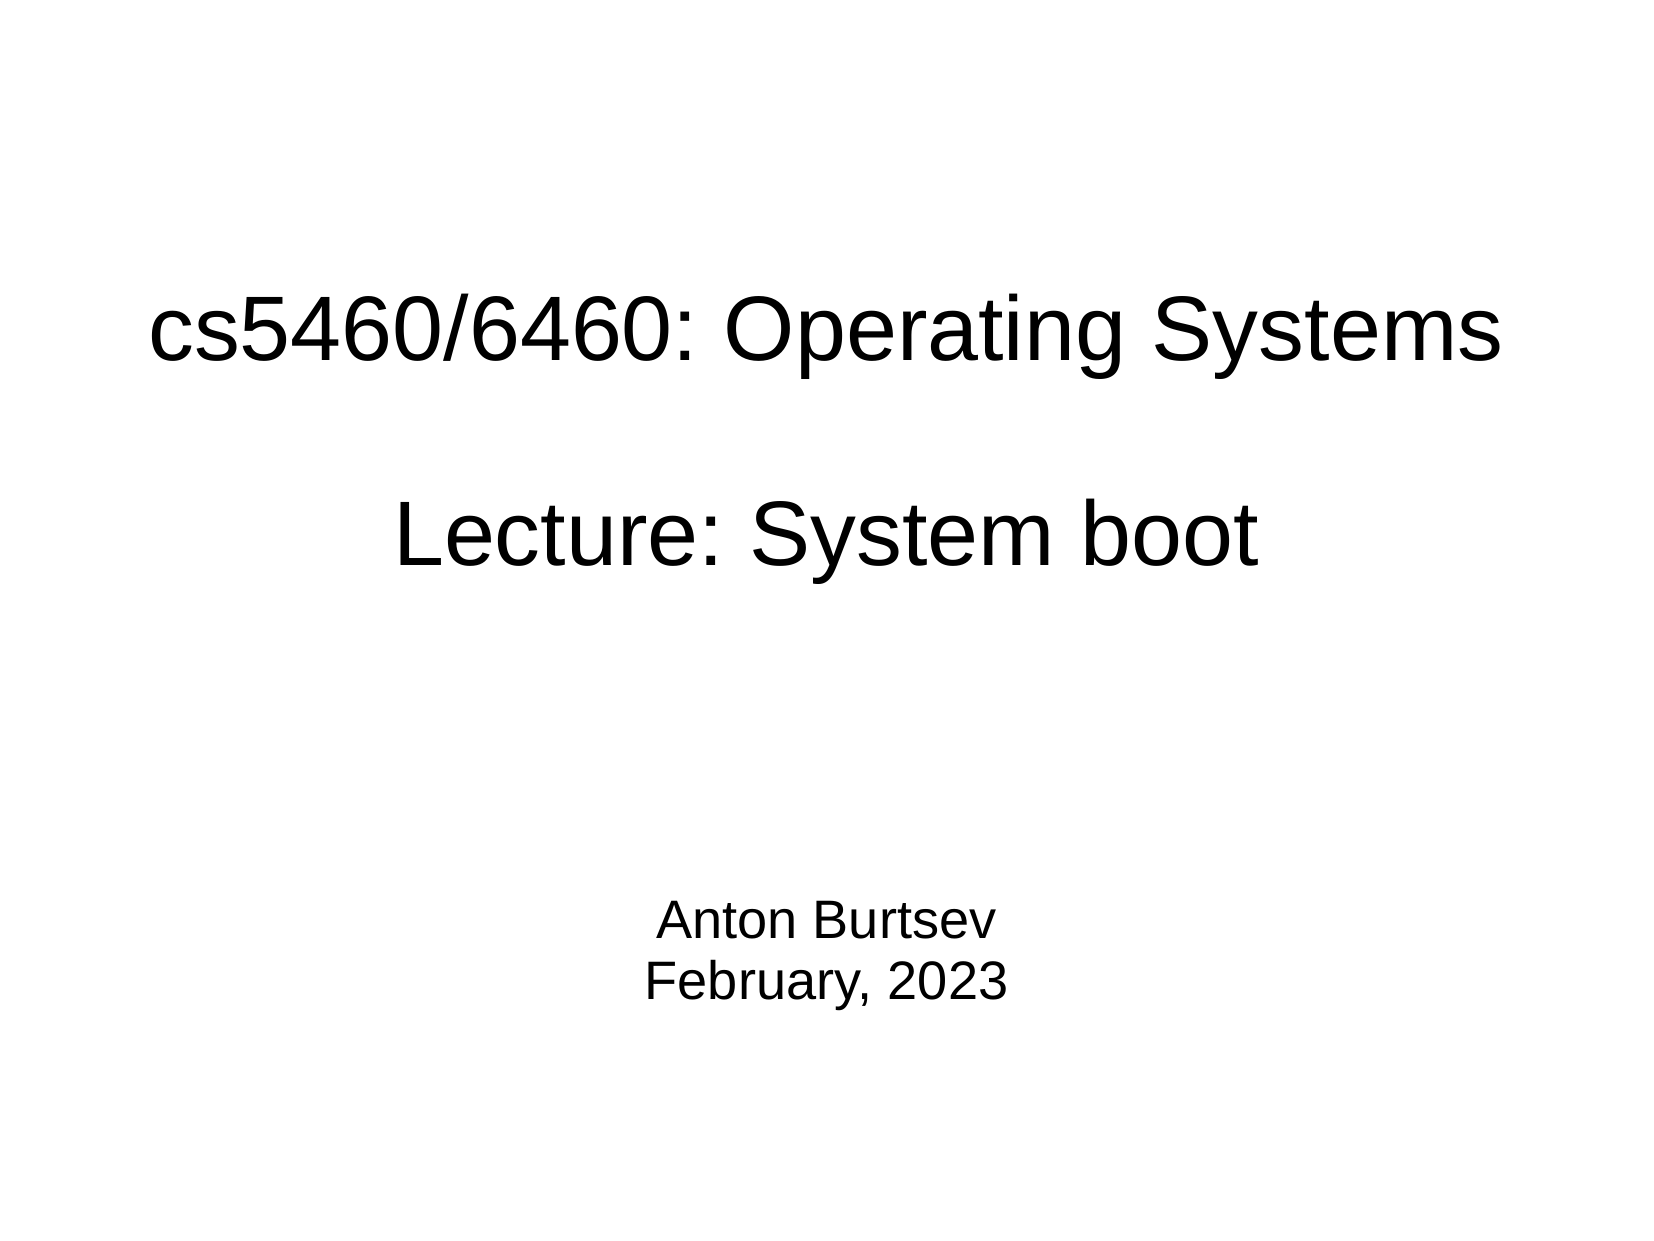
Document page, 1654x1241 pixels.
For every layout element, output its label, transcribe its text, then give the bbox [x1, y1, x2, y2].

title cs5460/6460: Operating Systems Lecture: System boot [82, 113, 1571, 637]
subtitle Anton Burtsev February, 2023 [82, 637, 1571, 1109]
